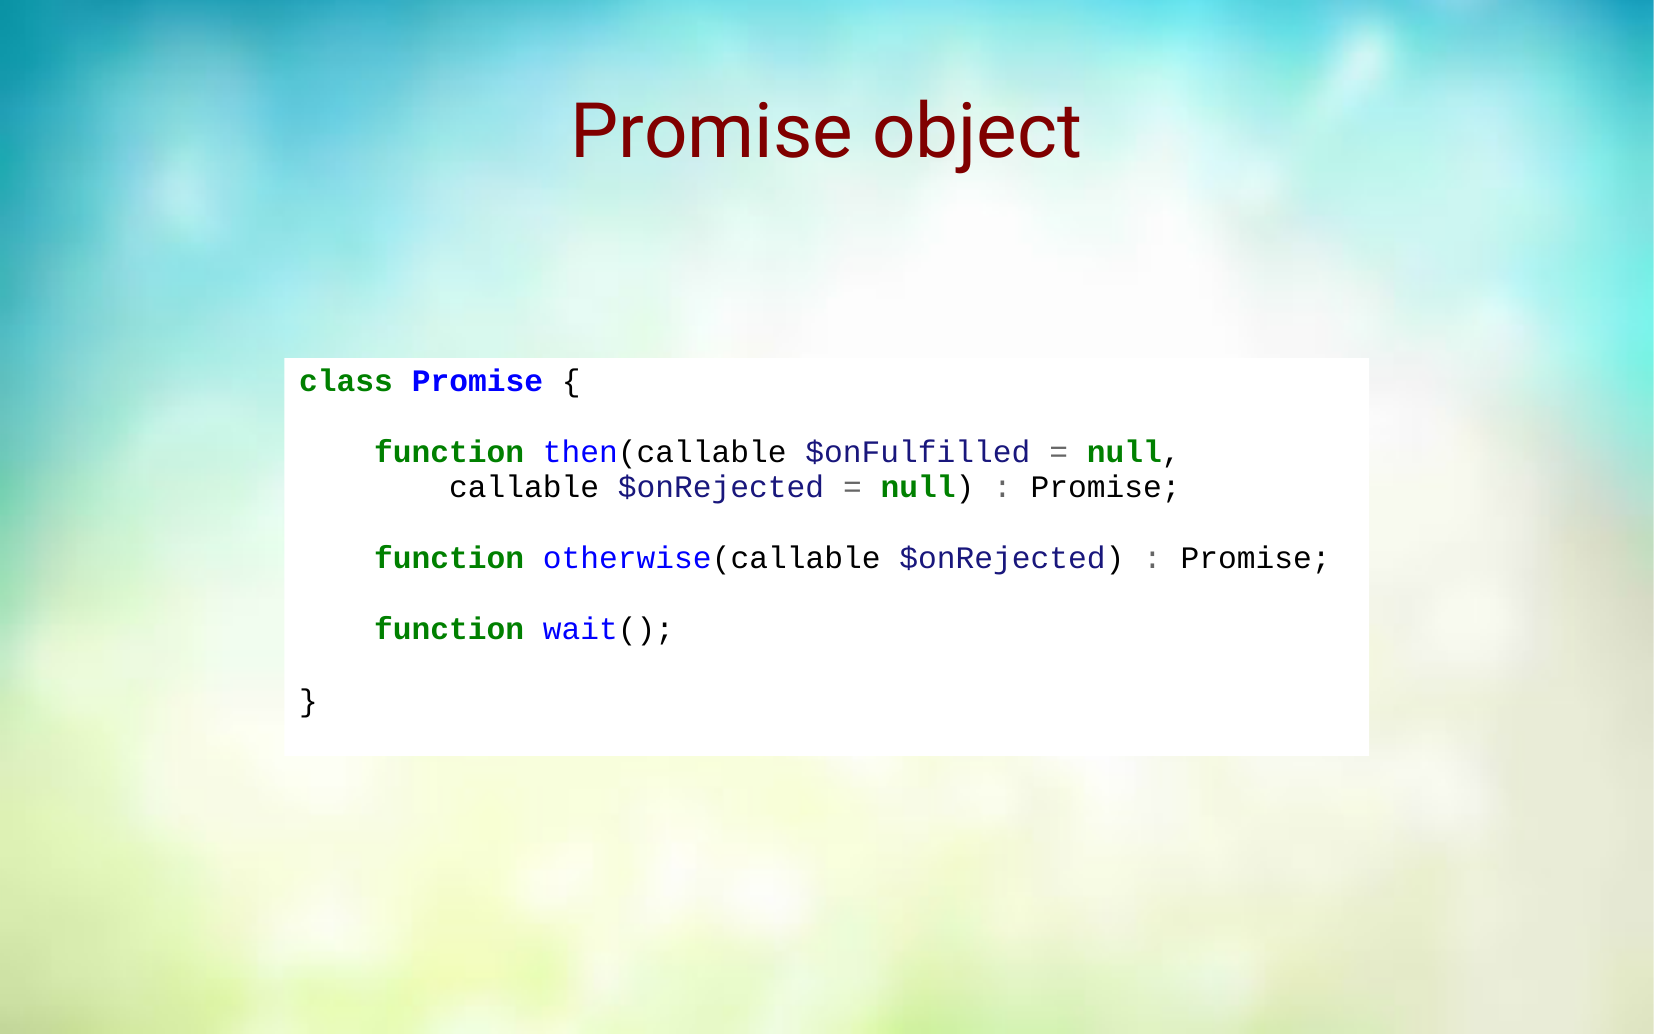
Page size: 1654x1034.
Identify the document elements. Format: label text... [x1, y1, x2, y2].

text_box class Promise { function then(callable $onFulfilled = null, callable $onRejected = null) : Promise; function otherwise(callable $onRejected) : Promise; function wait(); } [284, 358, 1370, 756]
picture [0, 0, 1654, 1034]
title Promise object [82, 41, 1571, 214]
